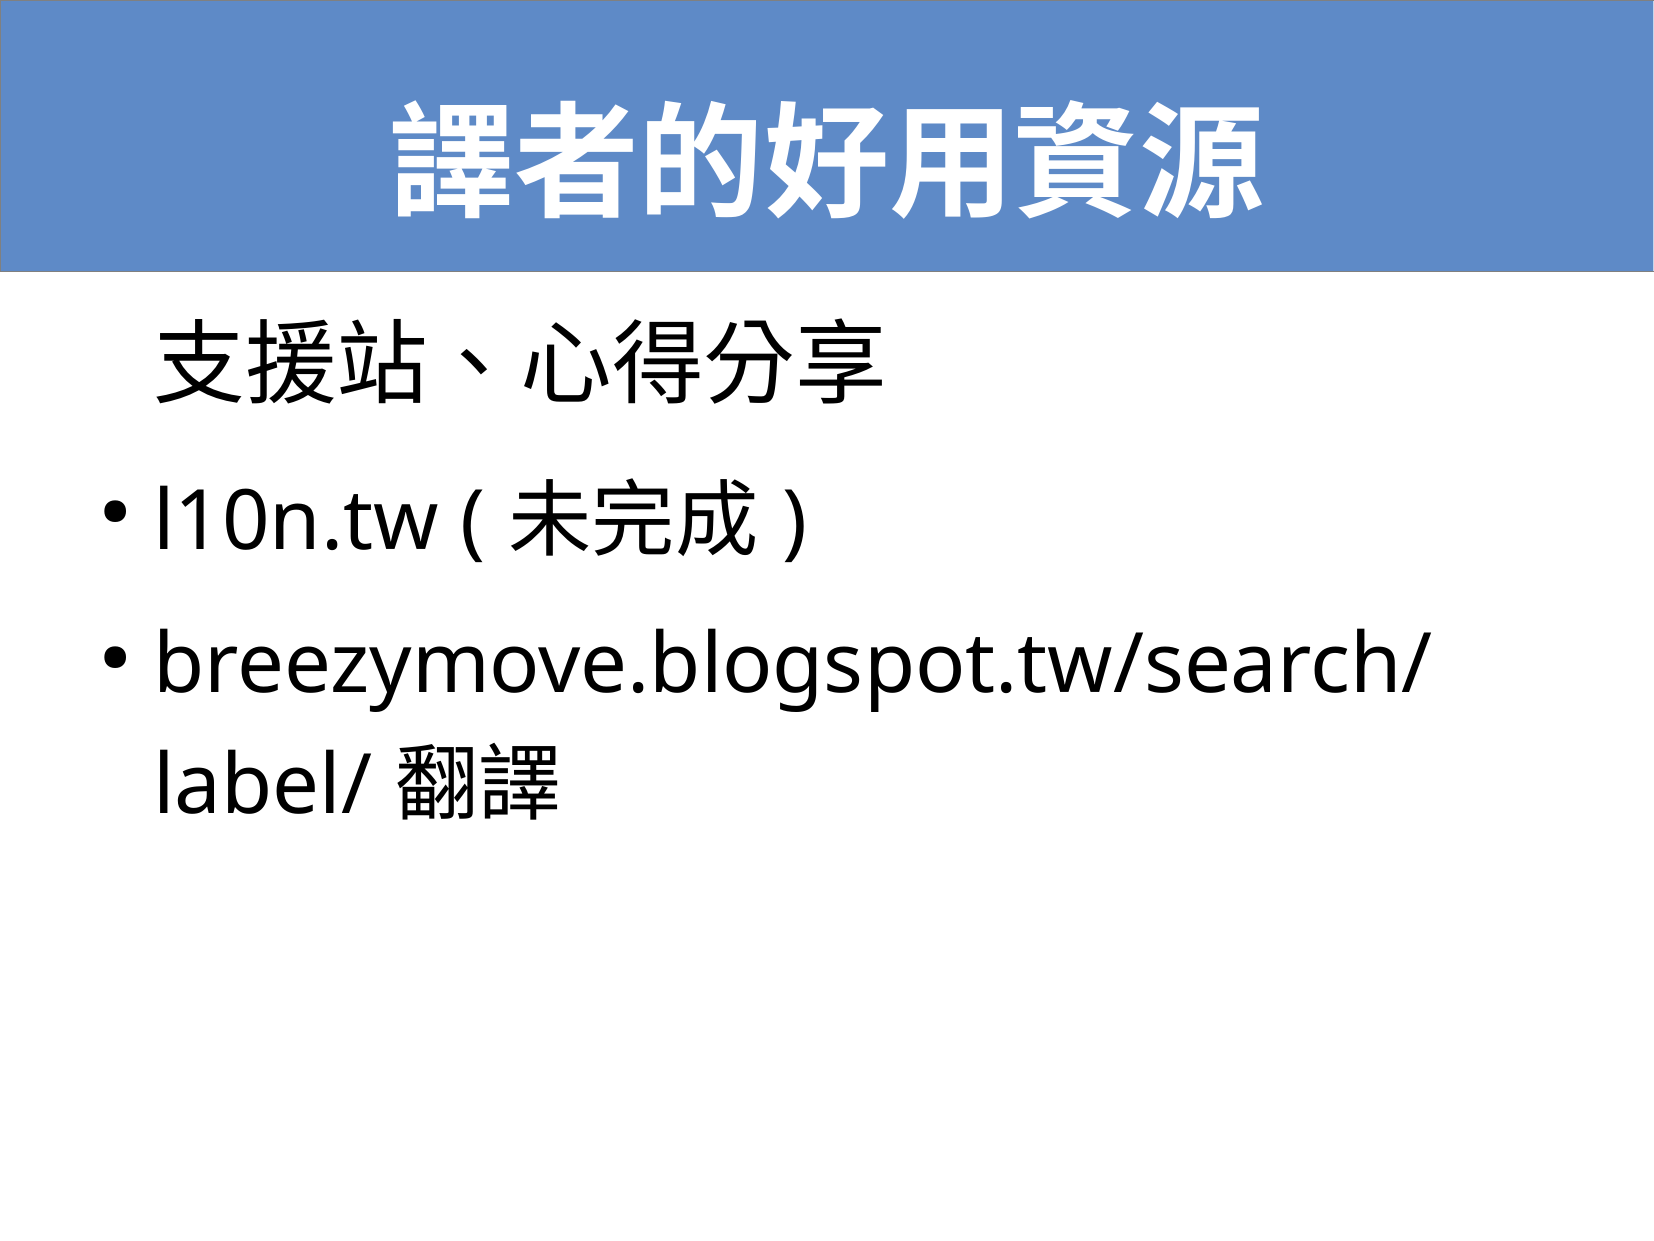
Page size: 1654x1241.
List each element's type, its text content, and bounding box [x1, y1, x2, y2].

list 支援站、心得分享 l10n.tw (未完成) breezymove.blogspot.tw/search/label/翻譯 [82, 290, 1538, 1146]
text_box [0, 0, 1654, 272]
title 譯者的好用資源 [82, 49, 1571, 257]
